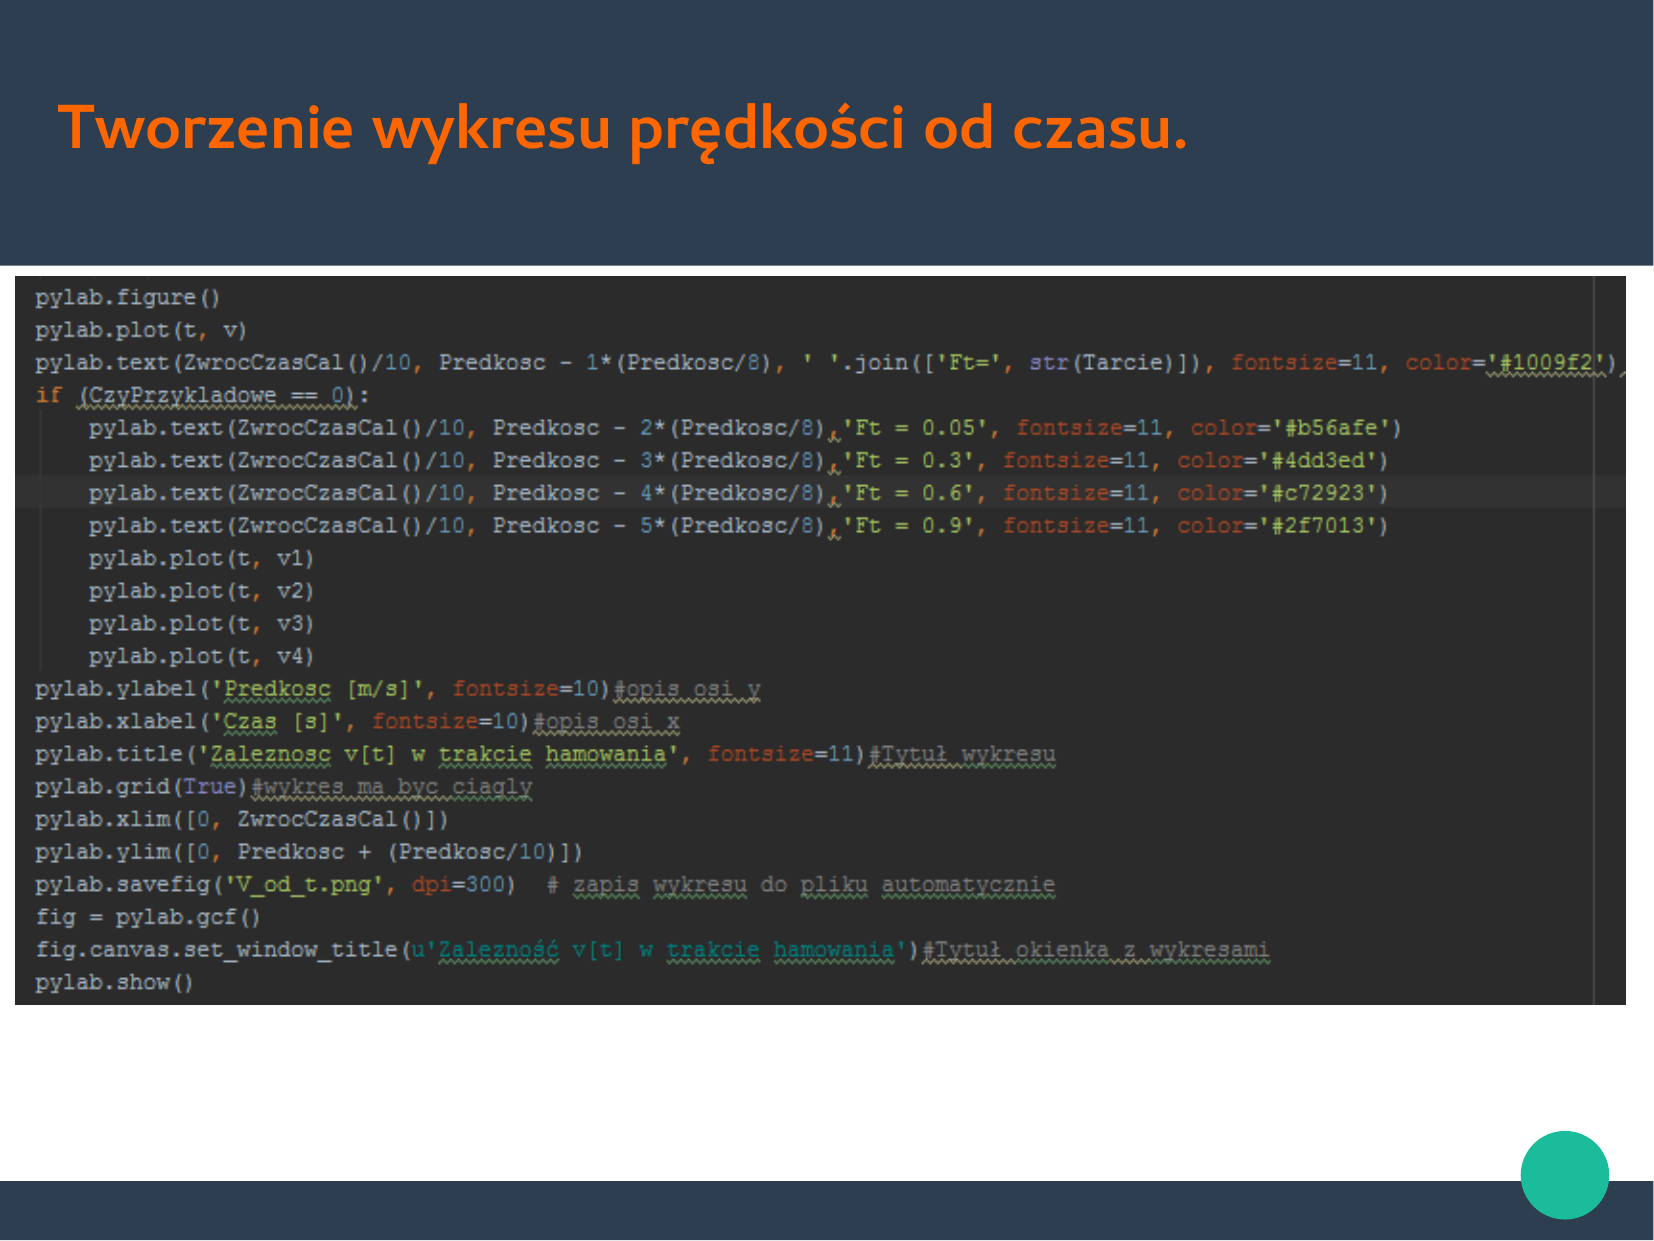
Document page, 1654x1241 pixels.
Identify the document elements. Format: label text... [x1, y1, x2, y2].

title Tworzenie wykresu prędkości od czasu. [59, 49, 1595, 207]
picture [15, 276, 1626, 1006]
